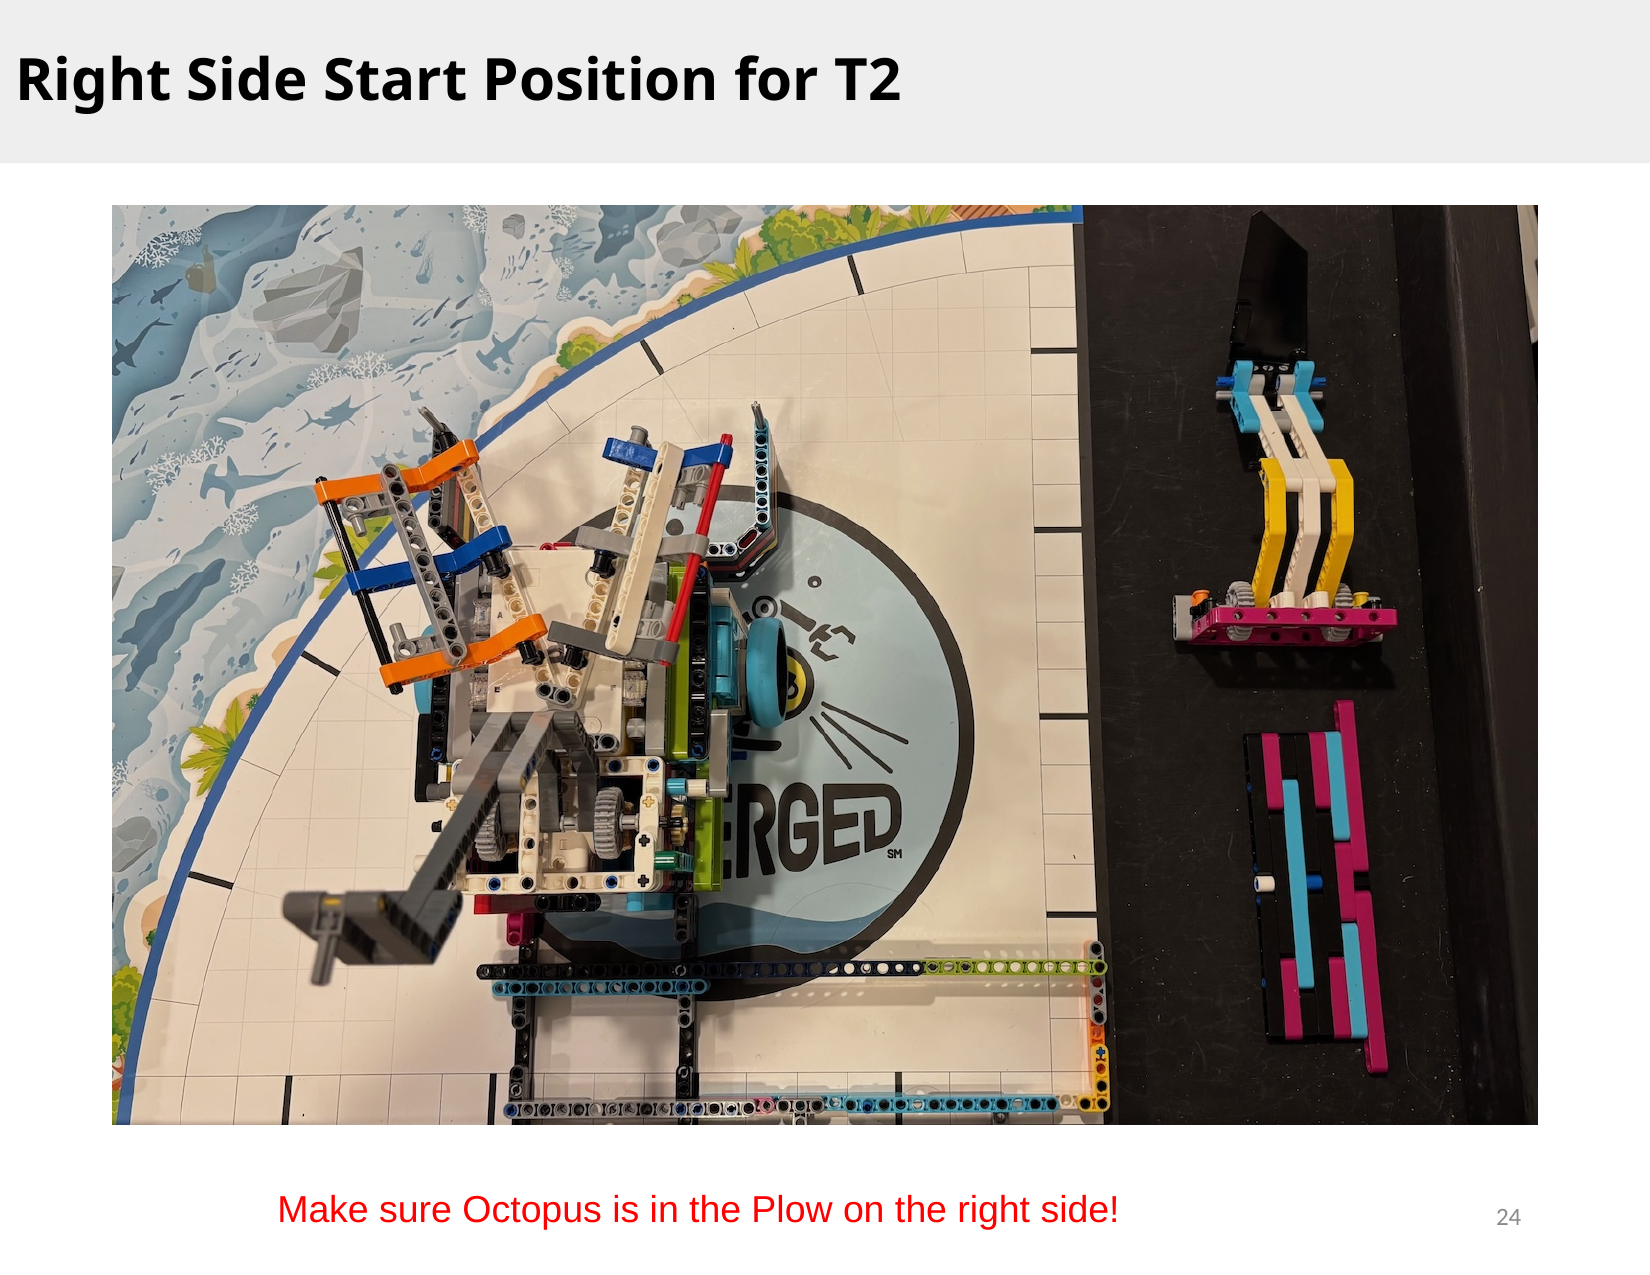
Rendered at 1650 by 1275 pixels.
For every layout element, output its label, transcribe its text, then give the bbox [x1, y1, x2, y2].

text_box Make sure Octopus is in the Plow on the right side! [262, 1180, 1137, 1238]
title Right Side Start Position for T2 [0, 0, 1650, 164]
picture [112, 205, 1538, 1126]
